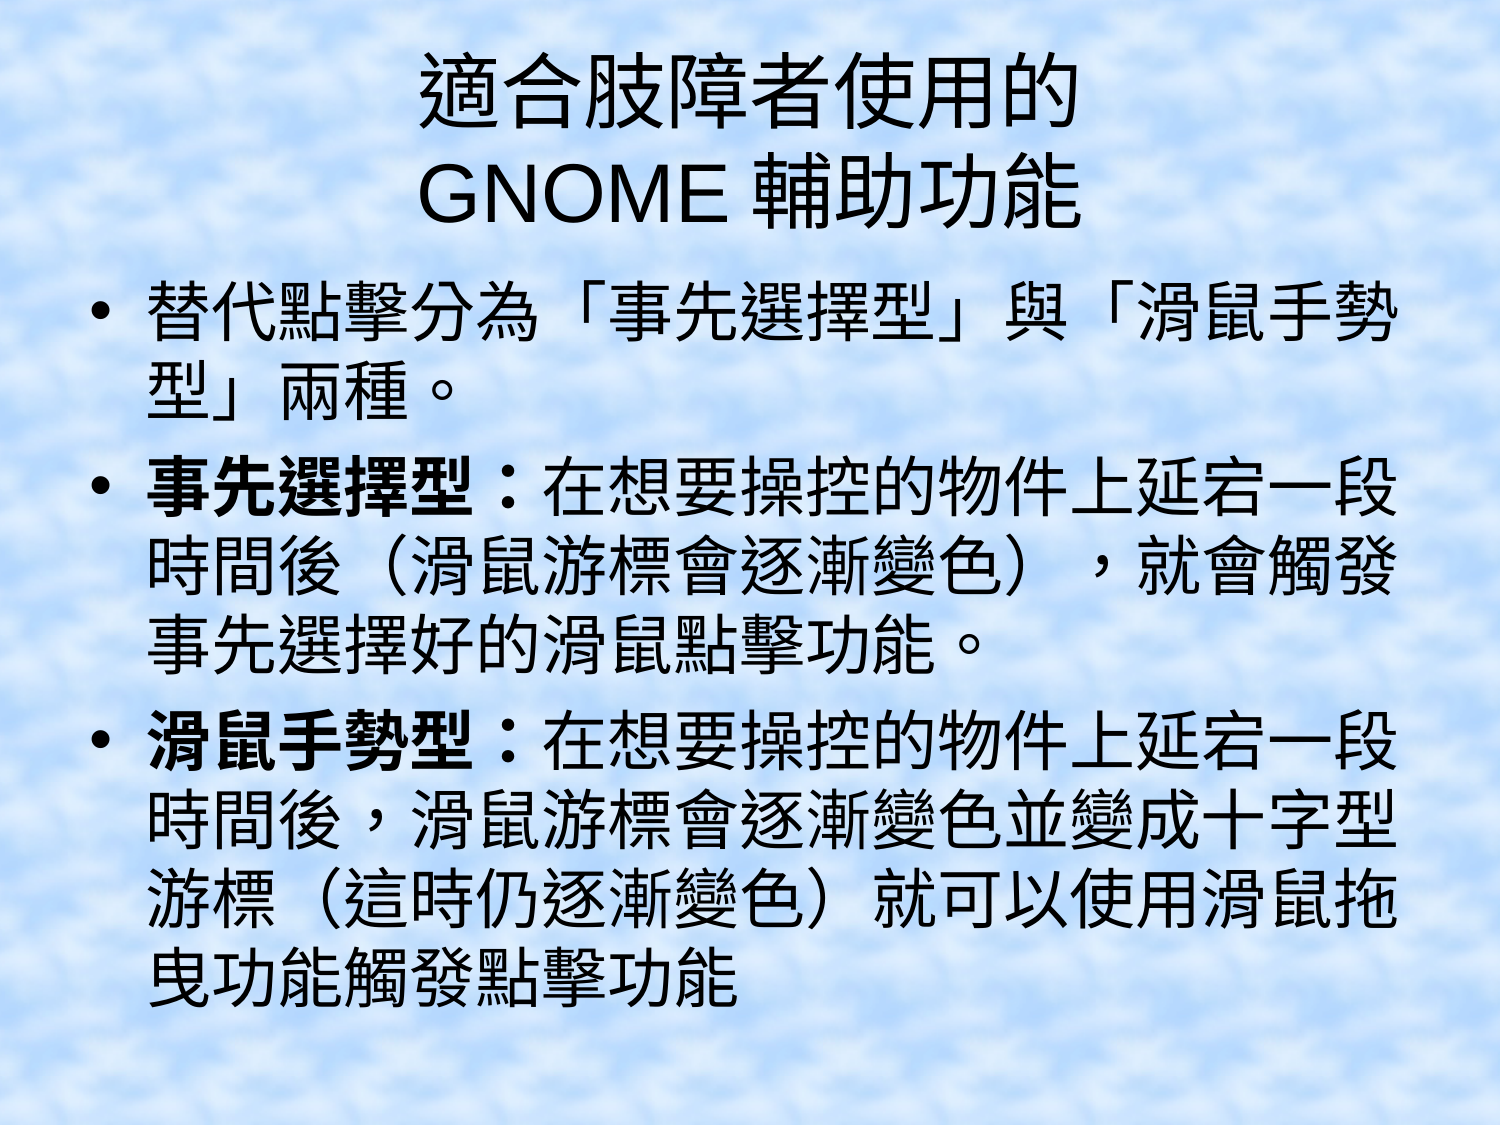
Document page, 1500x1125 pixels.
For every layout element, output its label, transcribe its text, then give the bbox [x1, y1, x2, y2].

picture [0, 0, 1500, 1125]
title 適合肢障者使用的 GNOME輔助功能 [75, 20, 1426, 257]
list 替代點擊分為「事先選擇型」與「滑鼠手勢型」兩種。 事先選擇型：在想要操控的物件上延宕一段時間後（滑鼠游標會逐漸變色），就會觸發事先選擇好的滑鼠點擊功能。 滑鼠手勢型：在想要操控的物件上延宕一段時間後，滑鼠游標會逐漸變色並變成十字型游標（這時仍逐漸變色）就可以使用滑鼠拖曳功能觸發點擊功能 [75, 262, 1426, 1031]
